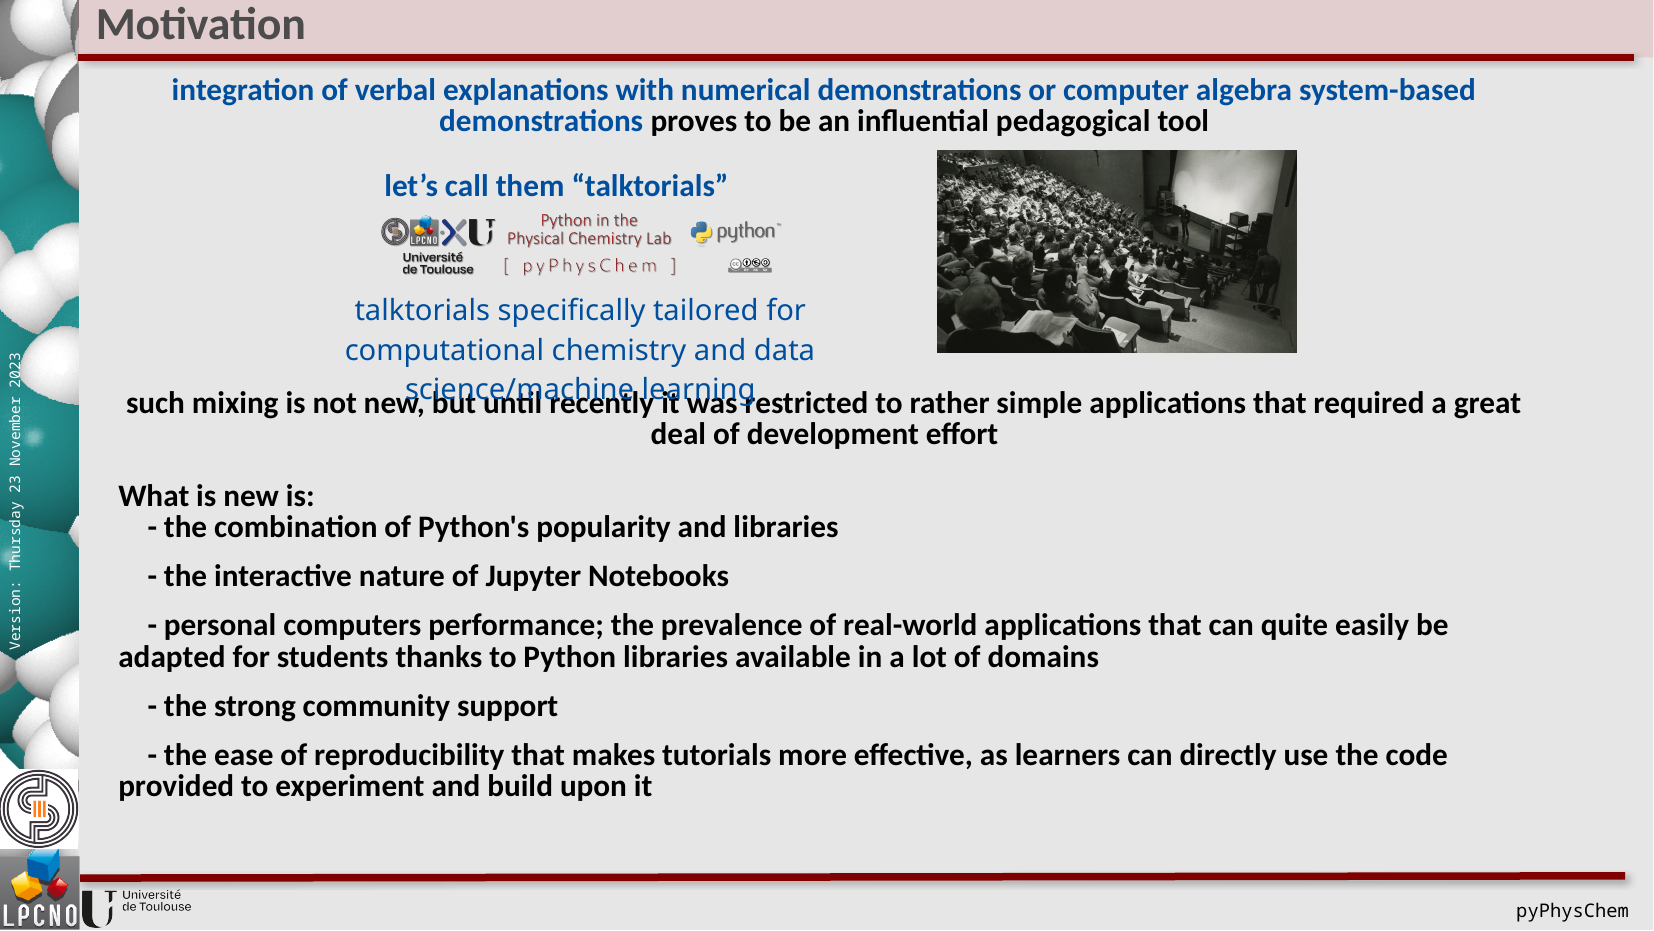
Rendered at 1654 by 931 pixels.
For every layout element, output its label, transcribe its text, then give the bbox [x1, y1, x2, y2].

text_box talktorials specifically tailored for computational chemistry and data science/machine learning [249, 281, 912, 356]
title Motivation [78, 0, 1654, 58]
text_box let’s call them “talktorials” [369, 165, 744, 213]
picture [937, 150, 1297, 354]
picture [82, 889, 191, 928]
picture [0, 0, 80, 930]
picture [380, 212, 787, 277]
text_box integration of verbal explanations with numerical demonstrations or computer algebra system-based demonstrations proves to be an influential pedagogical tool such mixing is not new, but until recently it was restricted to rather simple applications that required a great deal of development effort What is new is: - the combination of Python's popularity and libraries - the interactive nature of Jupyter Notebooks - personal computers performance; the prevalence of real-world applications that can quite easily be adapted for students thanks to Python libraries available in a lot of domains - the strong community support - the ease of reproducibility that makes tutorials more effective, as learners can directly use the code provided to experiment and build upon it [103, 69, 1546, 812]
